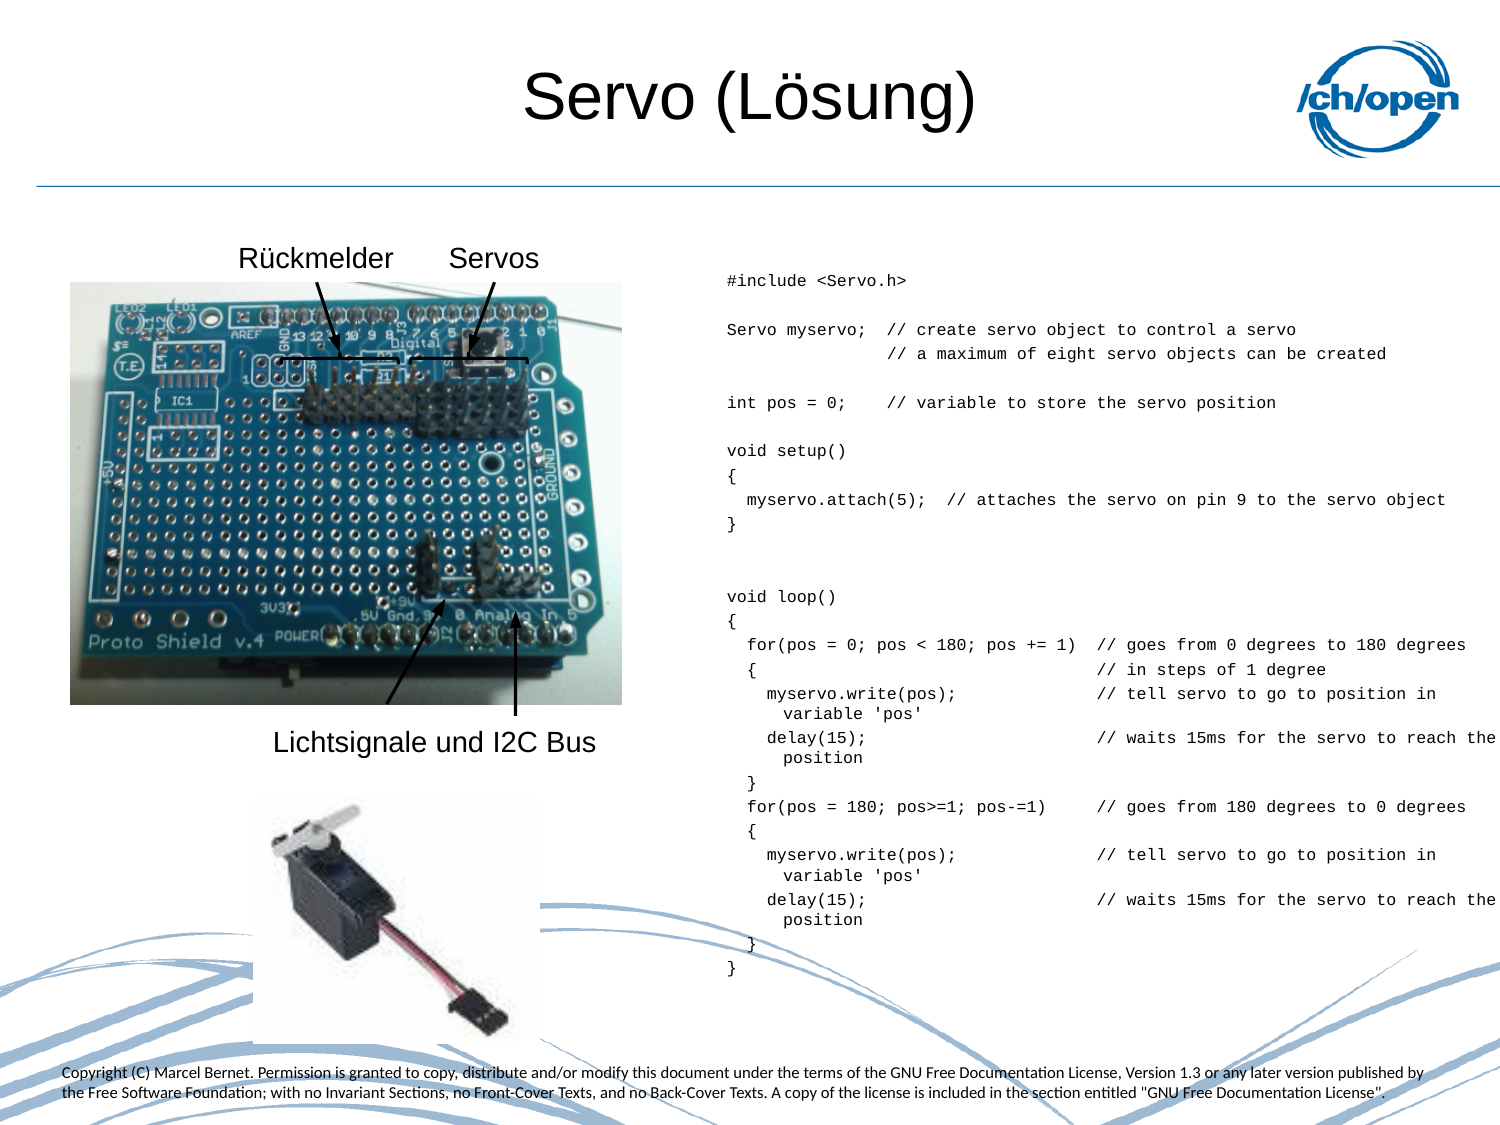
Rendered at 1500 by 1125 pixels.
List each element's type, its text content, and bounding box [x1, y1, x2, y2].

title Servo (Lösung) [75, 45, 1426, 165]
picture [253, 798, 540, 1044]
text_box Servos [433, 231, 556, 283]
picture [70, 282, 622, 705]
text_box Rückmelder [223, 231, 411, 283]
text_box Lichtsignale und I2C Bus [257, 715, 614, 767]
list #include <Servo.h> Servo myservo; // create servo object to control a servo // a maximum of eight servo objects can be created int pos = 0; // variable to store the servo position void setup() { myservo.attach(5); // attaches the servo on pin 9 to the servo object } void loop() { for(pos = 0; pos < 180; pos += 1) // goes from 0 degrees to 180 degrees { // in steps of 1 degree myservo.write(pos); // tell servo to go to position in variable 'pos' delay(15); // waits 15ms for the servo to reach the position } for(pos = 180; pos>=1; pos-=1) // goes from 180 degrees to 0 degrees { myservo.write(pos); // tell servo to go to position in variable 'pos' delay(15); // waits 15ms for the servo to reach the position } } [655, 262, 1500, 1005]
